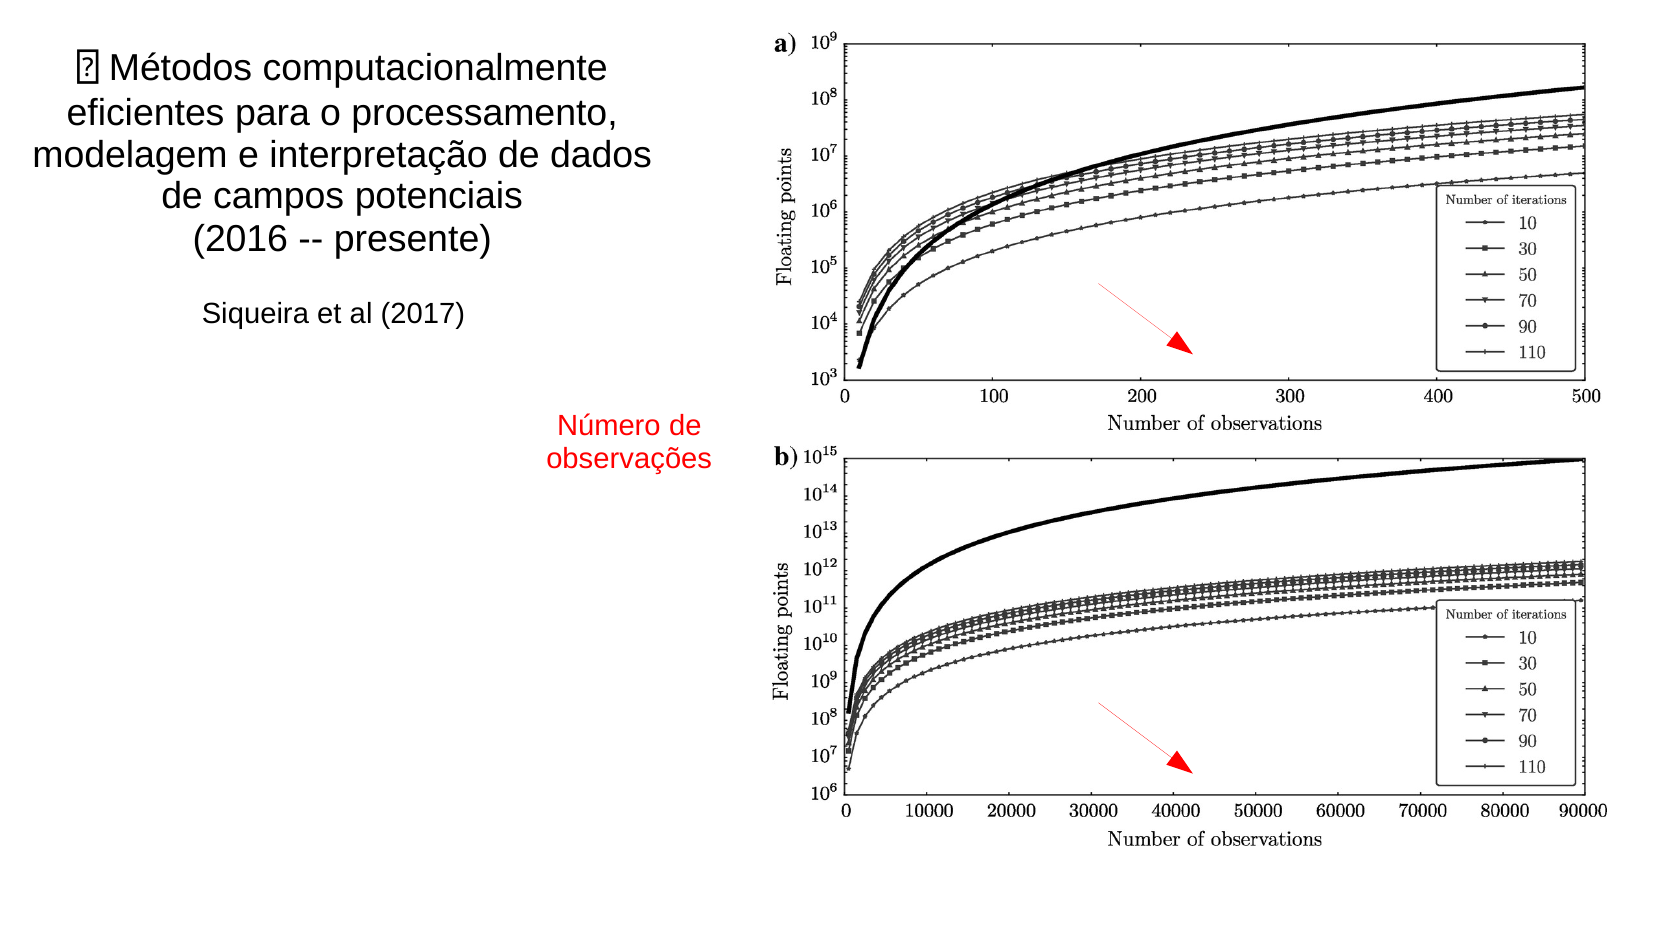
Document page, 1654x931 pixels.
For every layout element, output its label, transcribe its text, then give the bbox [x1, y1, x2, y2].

text_box Siqueira et al (2017) [85, 289, 582, 337]
picture [772, 31, 1607, 846]
text_box Número de observações [531, 401, 851, 494]
text_box ⍰ Métodos computacionalmente eficientes para o processamento, modelagem e interpretação de dados de campos potenciais (2016 -- presente) [17, 32, 674, 272]
